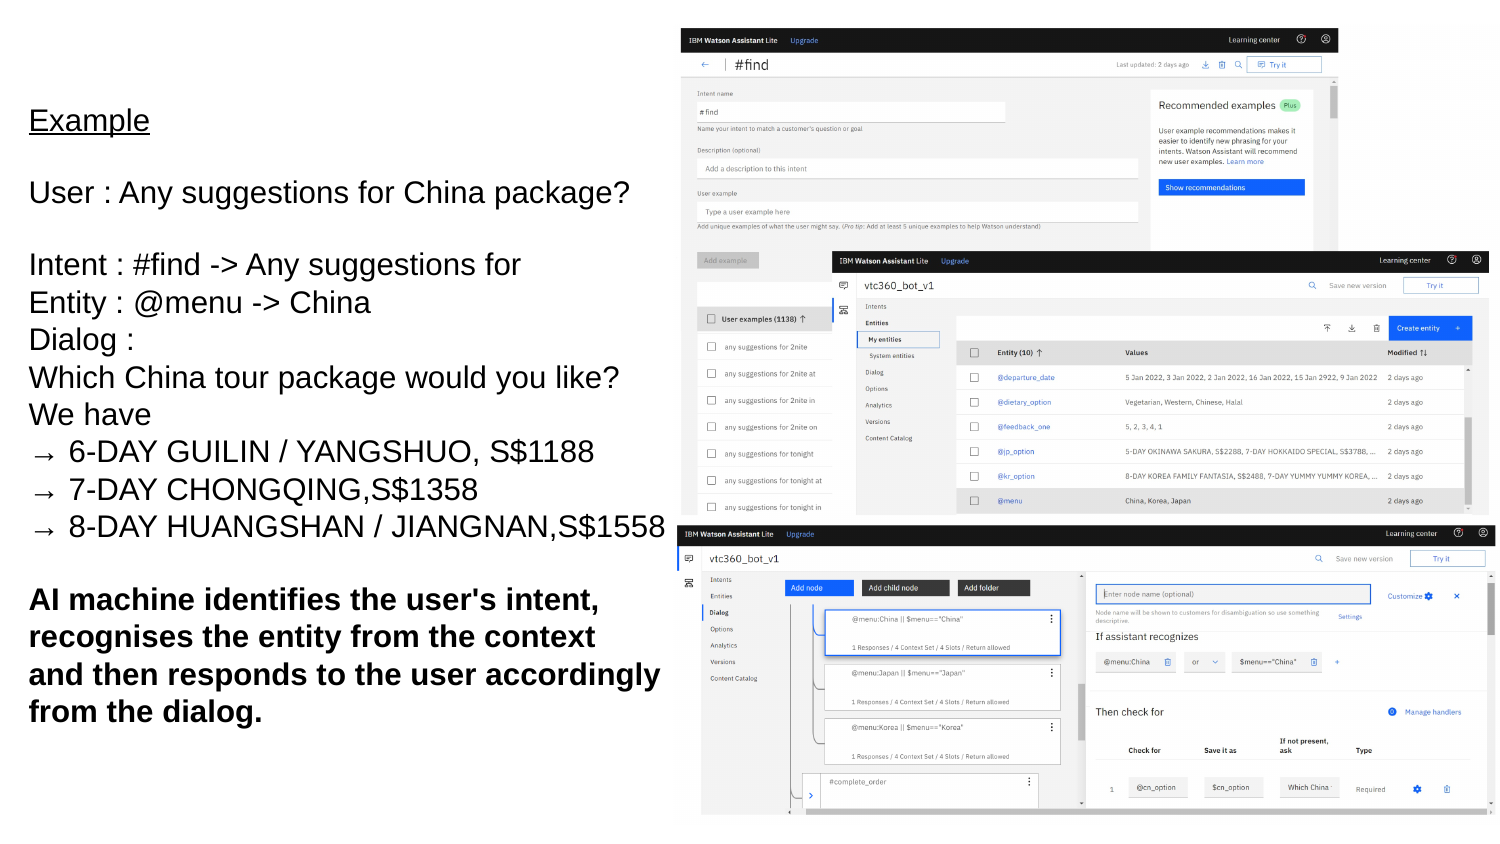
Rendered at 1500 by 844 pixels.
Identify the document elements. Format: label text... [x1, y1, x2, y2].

text_box Example User : Any suggestions for China package? Intent : #find -> Any suggestions for Entity : @menu -> China Dialog : Which China tour package would you like? We have → 6-DAY GUILIN / YANGSHUO, S$1188 → 7-DAY CHONGQING,S$1358 → 8-DAY HUANGSHAN / JIANGNAN,S$1558 AI machine identifies the user's intent, recognises the entity from the context and then responds to the user accordingly from the dialog. [13, 84, 673, 744]
picture [673, 24, 1500, 825]
